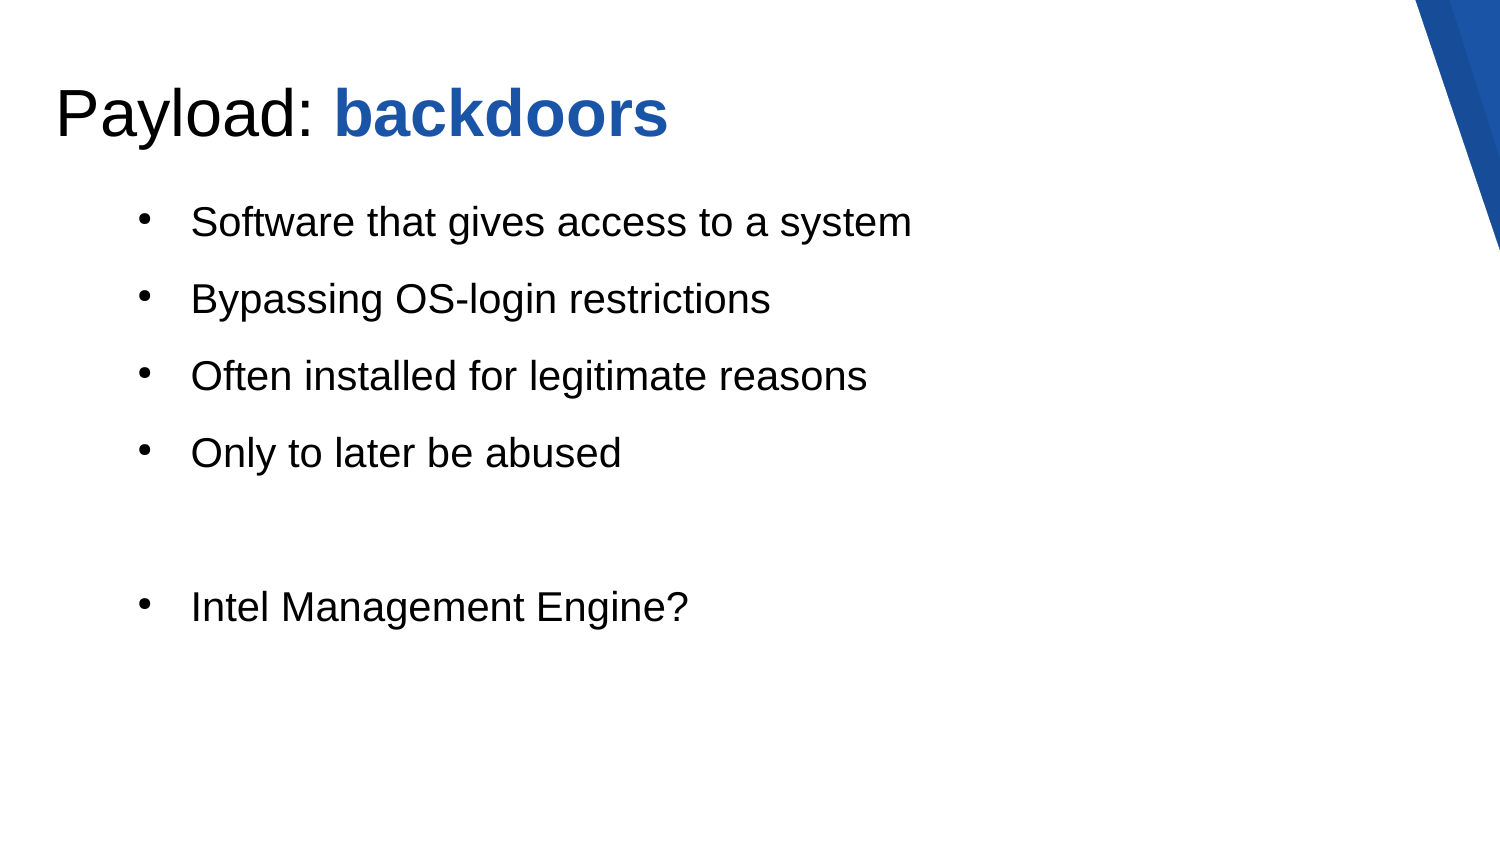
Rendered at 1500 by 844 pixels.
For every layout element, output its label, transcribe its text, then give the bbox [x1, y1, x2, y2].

list Software that gives access to a system Bypassing OS-login restrictions Often installed for legitimate reasons Only to later be abused Intel Management Engine? [104, 180, 1471, 755]
title Payload: backdoors [40, 97, 1231, 166]
